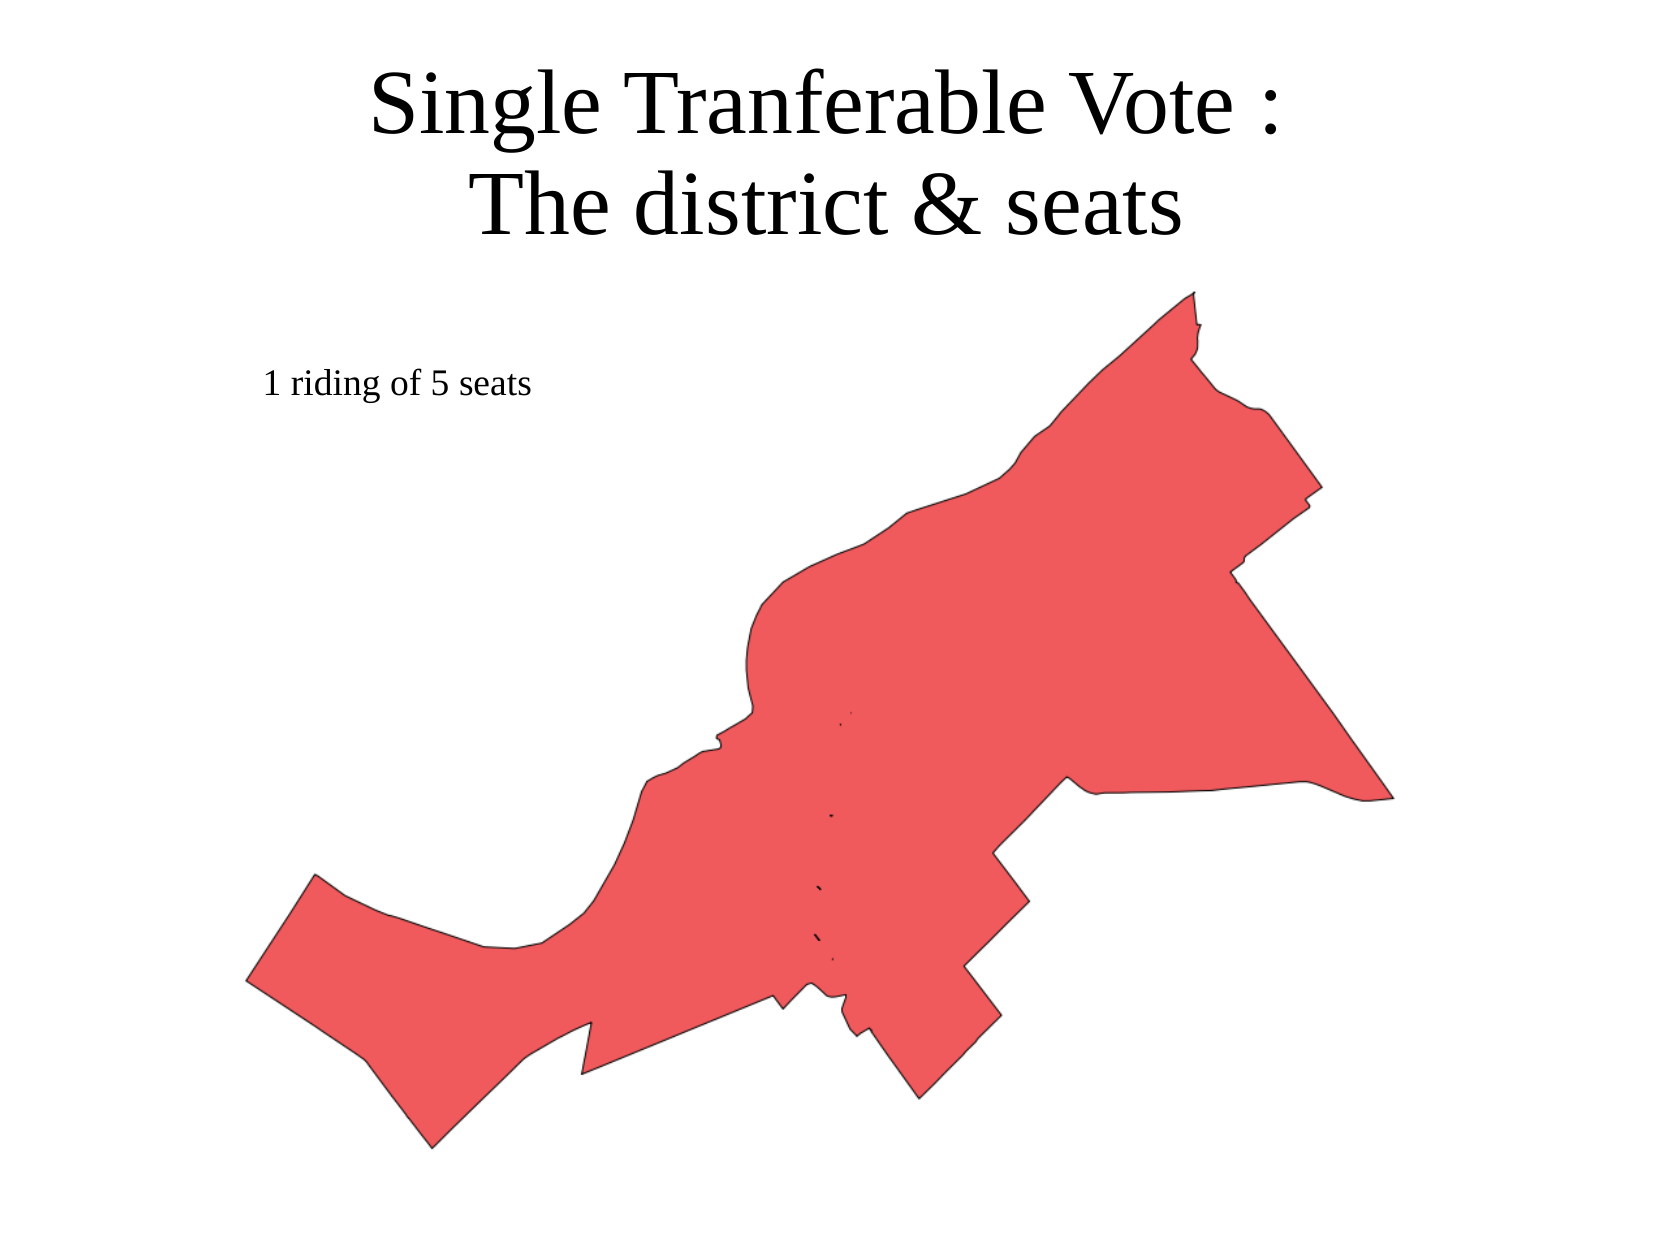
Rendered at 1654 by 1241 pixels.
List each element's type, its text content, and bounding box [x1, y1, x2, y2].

title Single Tranferable Vote : The district & seats [82, 49, 1571, 257]
picture [80, 271, 1560, 1170]
text_box 1 riding of 5 seats [248, 354, 697, 426]
